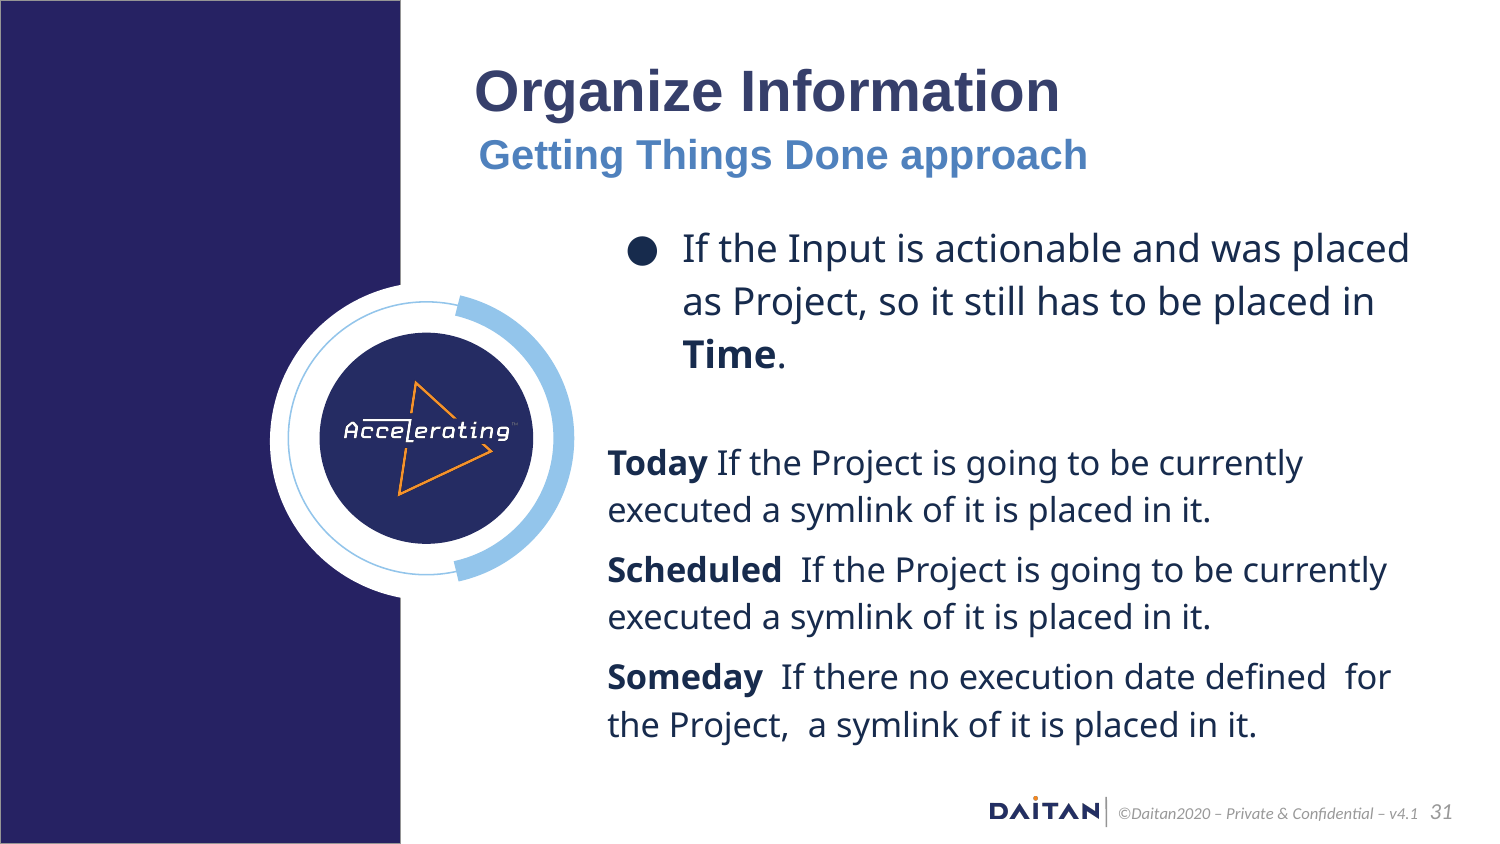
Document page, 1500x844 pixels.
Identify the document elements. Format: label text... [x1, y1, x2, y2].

picture [335, 371, 528, 506]
title Organize Information [463, 50, 1454, 126]
picture [990, 796, 1099, 819]
list If the Input is actionable and was placed as Project, so it still has to be placed in Time. Today If the Project is going to be currently executed a symlink of it is placed in it. Scheduled If the Project is going to be currently executed a symlink of it is placed in it. Someday If there no execution date defined for the Project, a symlink of it is placed in it. [592, 201, 1454, 778]
subtitle Getting Things Done approach [463, 126, 1454, 172]
